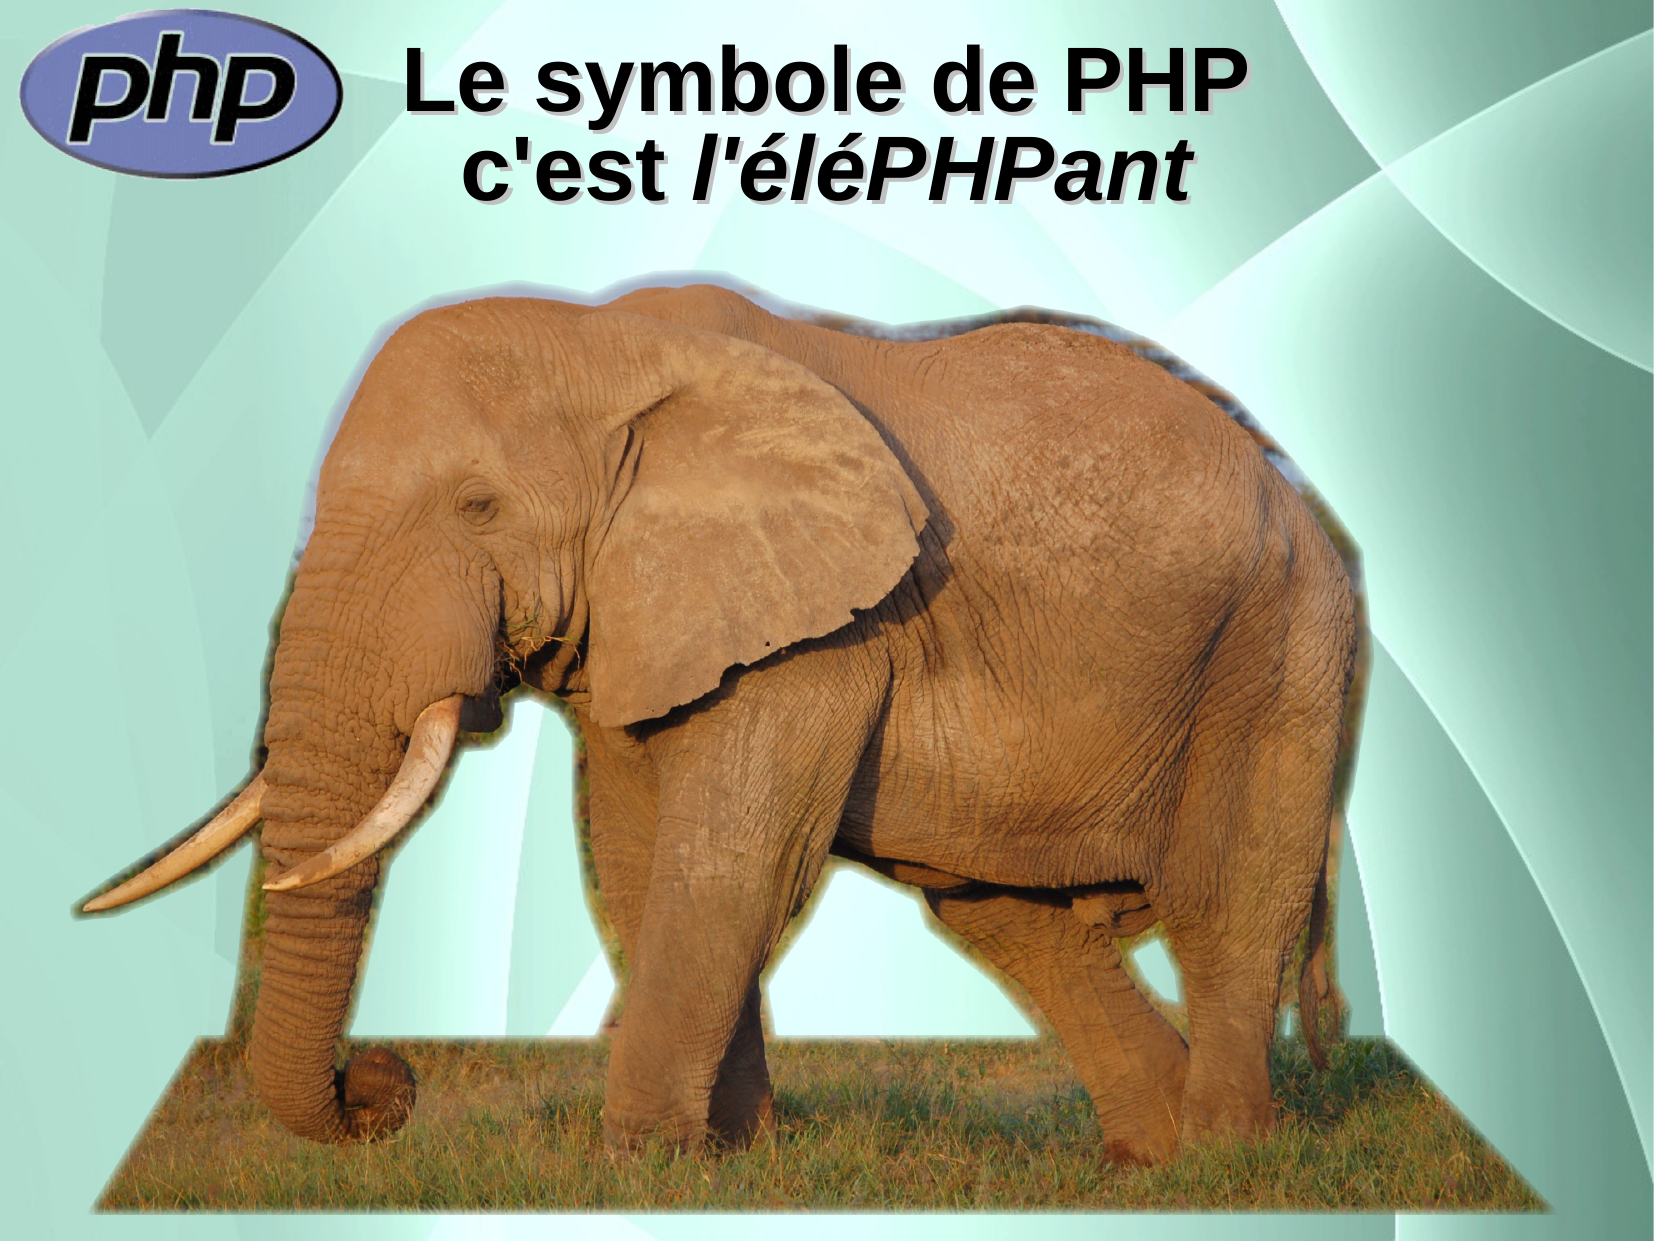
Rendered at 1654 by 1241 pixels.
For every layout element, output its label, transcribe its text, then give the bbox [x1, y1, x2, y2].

text_box Le symbole de PHP c'est l'éléPHPant [346, 25, 1571, 134]
picture [0, 0, 1654, 1241]
